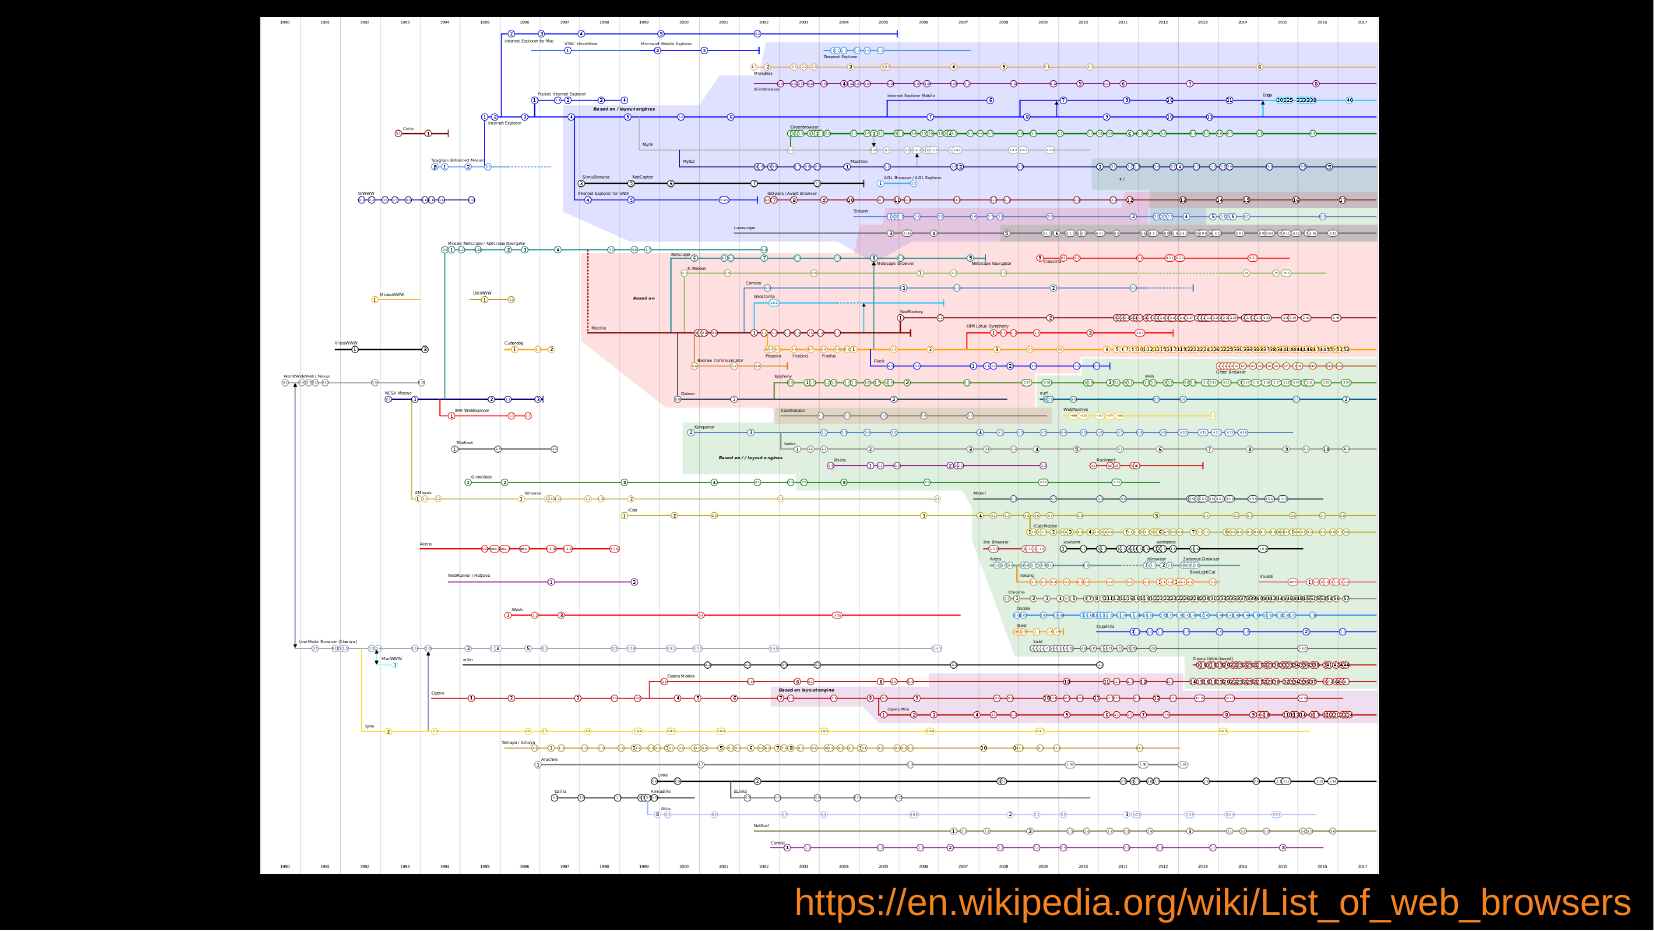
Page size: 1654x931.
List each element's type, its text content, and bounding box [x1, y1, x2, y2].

text_box https://en.wikipedia.org/wiki/List_of_web_browsers [779, 874, 1654, 931]
picture [260, 17, 1379, 875]
